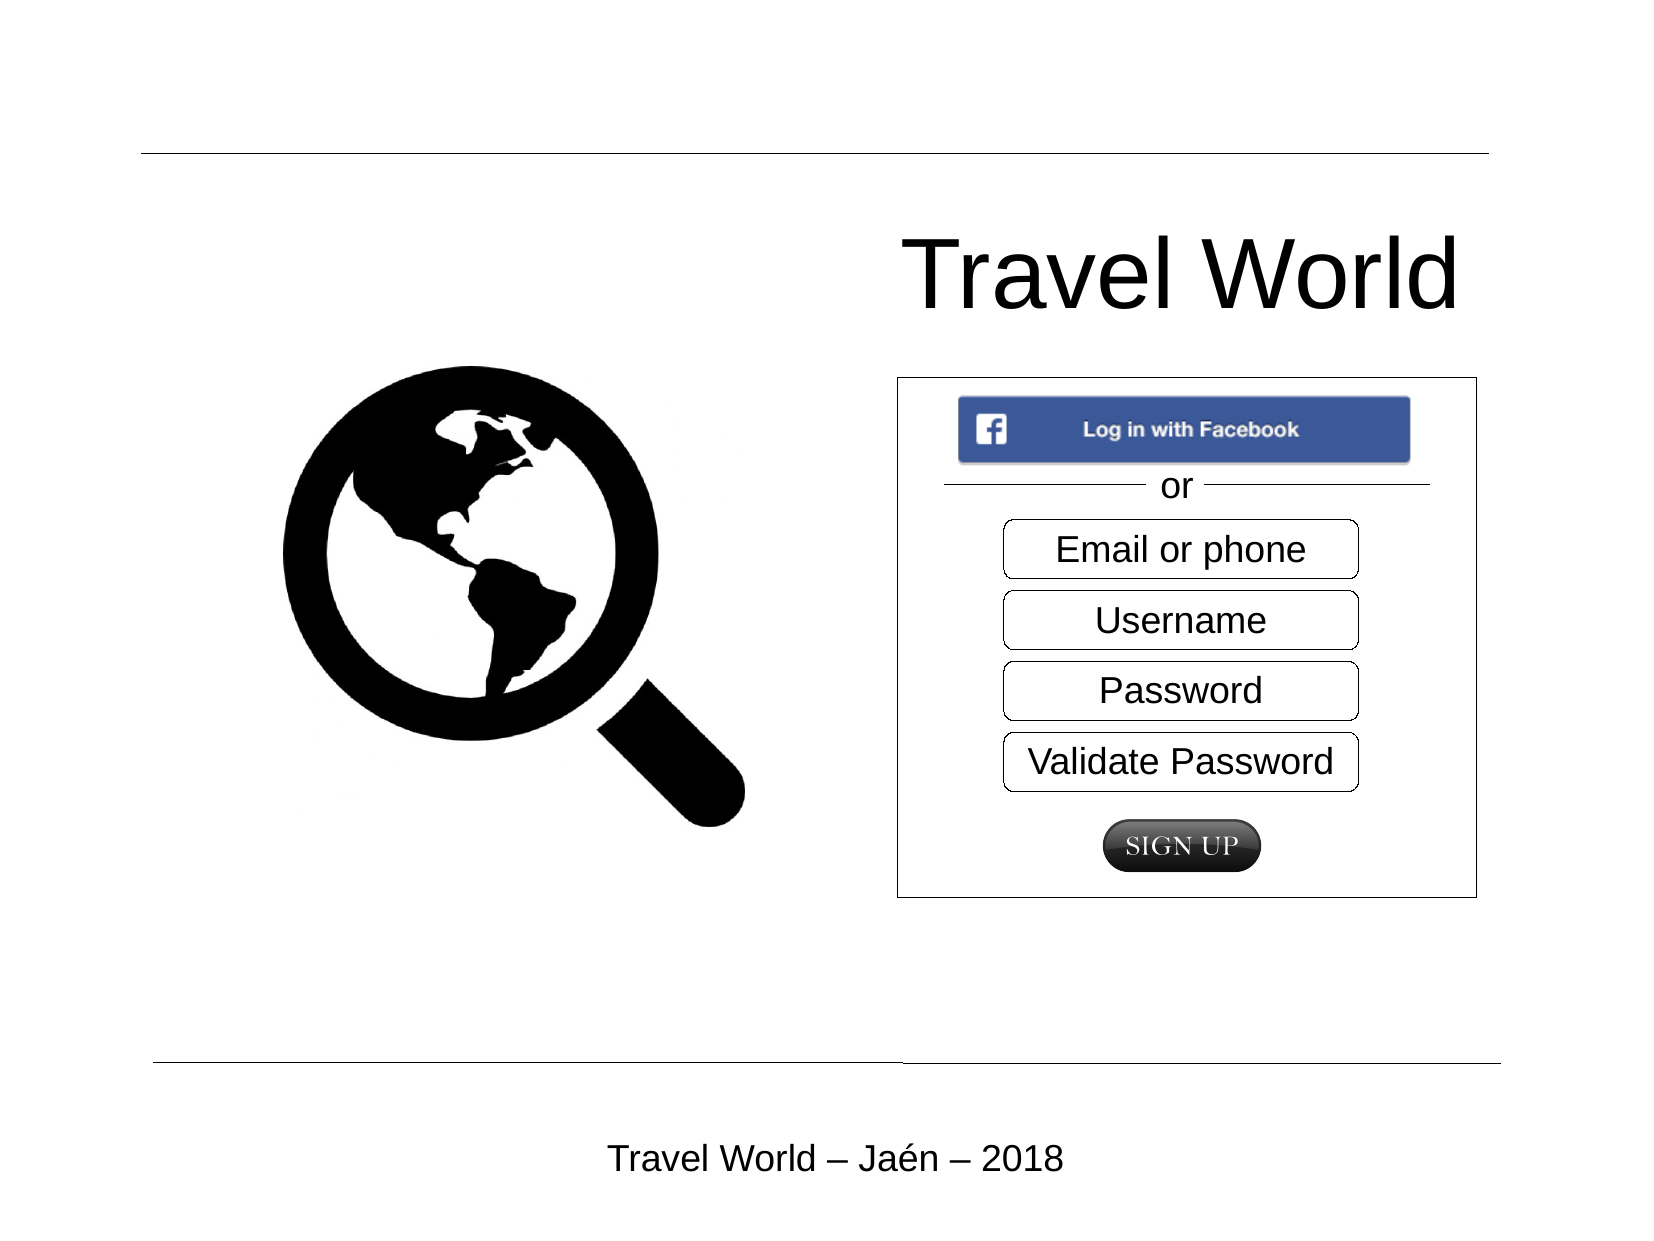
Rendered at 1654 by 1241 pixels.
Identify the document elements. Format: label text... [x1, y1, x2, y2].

text_box Username [1003, 590, 1359, 650]
text_box [897, 377, 1477, 898]
text_box Travel World – Jaén – 2018 [442, 1129, 1222, 1187]
text_box Validate Password [1003, 732, 1359, 792]
picture [1100, 817, 1264, 875]
picture [283, 366, 745, 827]
picture [921, 343, 1448, 520]
text_box Travel World [885, 211, 1619, 338]
text_box Password [1003, 661, 1359, 721]
text_box Email or phone [1003, 520, 1359, 579]
text_box or [1145, 520, 1217, 557]
